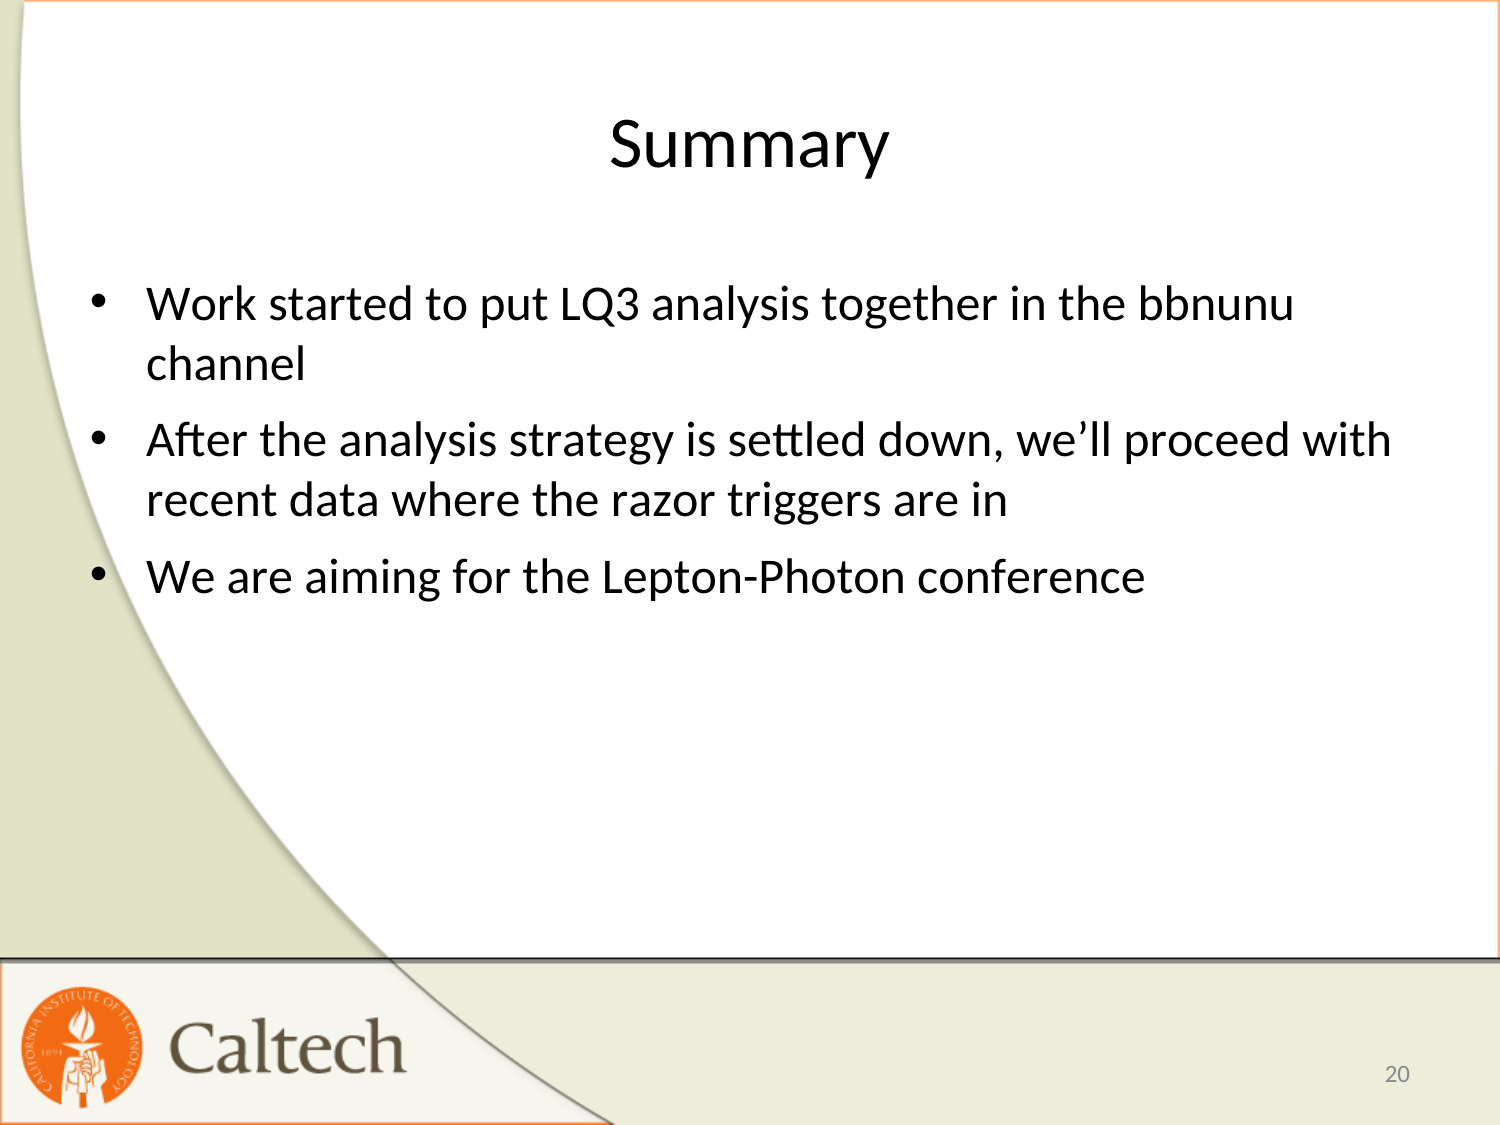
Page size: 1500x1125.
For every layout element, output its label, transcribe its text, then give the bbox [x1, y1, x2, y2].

title Summary [75, 13, 1426, 262]
list Work started to put LQ3 analysis together in the bbnunu channel After the analysis strategy is settled down, we’ll proceed with recent data where the razor triggers are in We are aiming for the Lepton-Photon conference [75, 262, 1426, 1006]
picture [0, 0, 1500, 1125]
